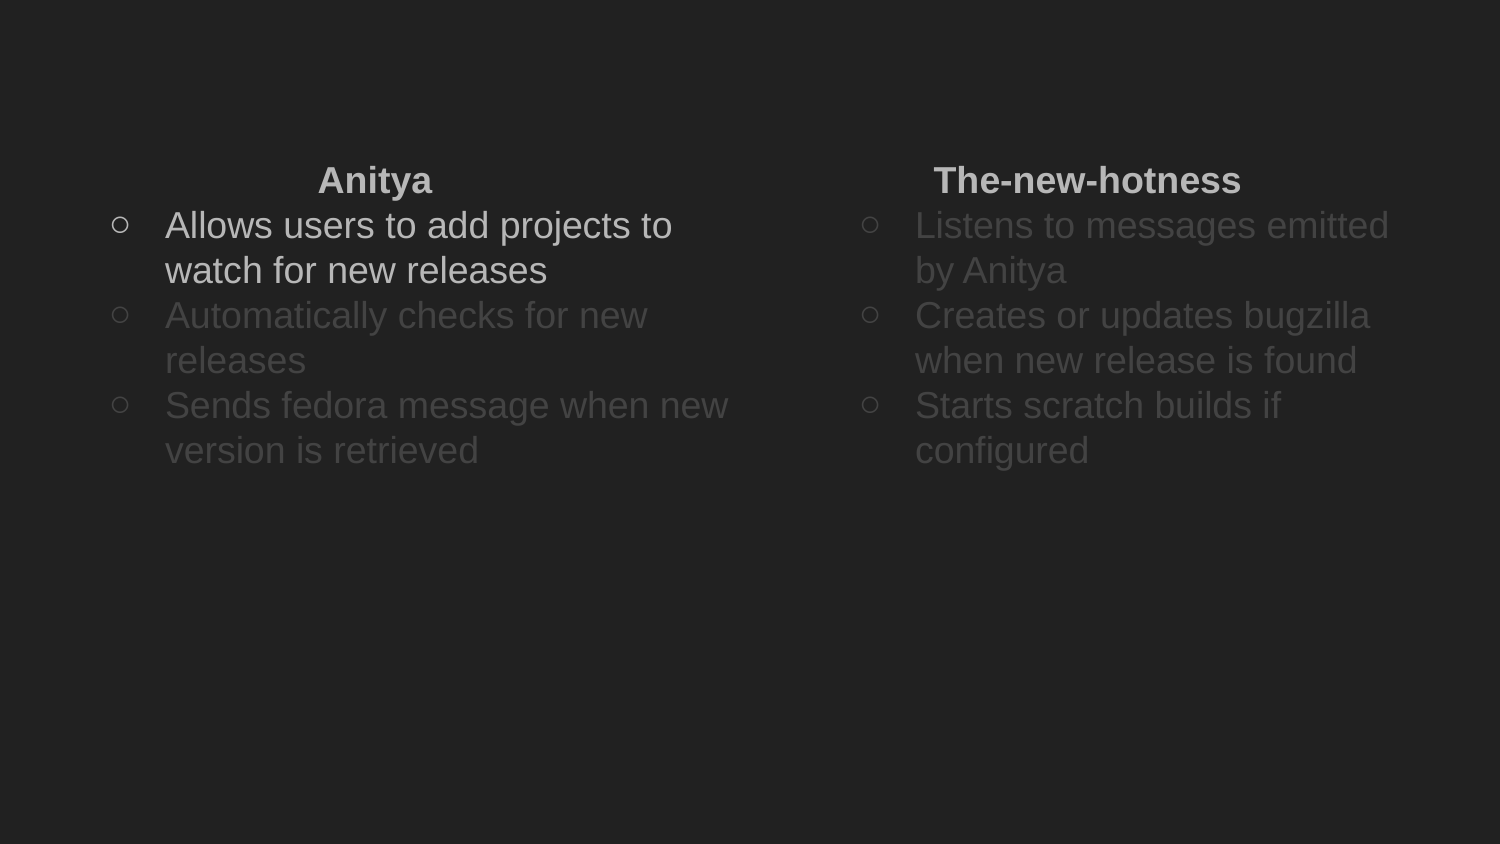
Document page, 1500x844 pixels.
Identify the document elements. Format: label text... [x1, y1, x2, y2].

text_box Anitya Allows users to add projects to watch for new releases Automatically checks for new releases Sends fedora message when new version is retrieved [0, 140, 749, 736]
text_box The-new-hotness Listens to messages emitted by Anitya Creates or updates bugzilla when new release is found Starts scratch builds if configured [749, 140, 1426, 736]
